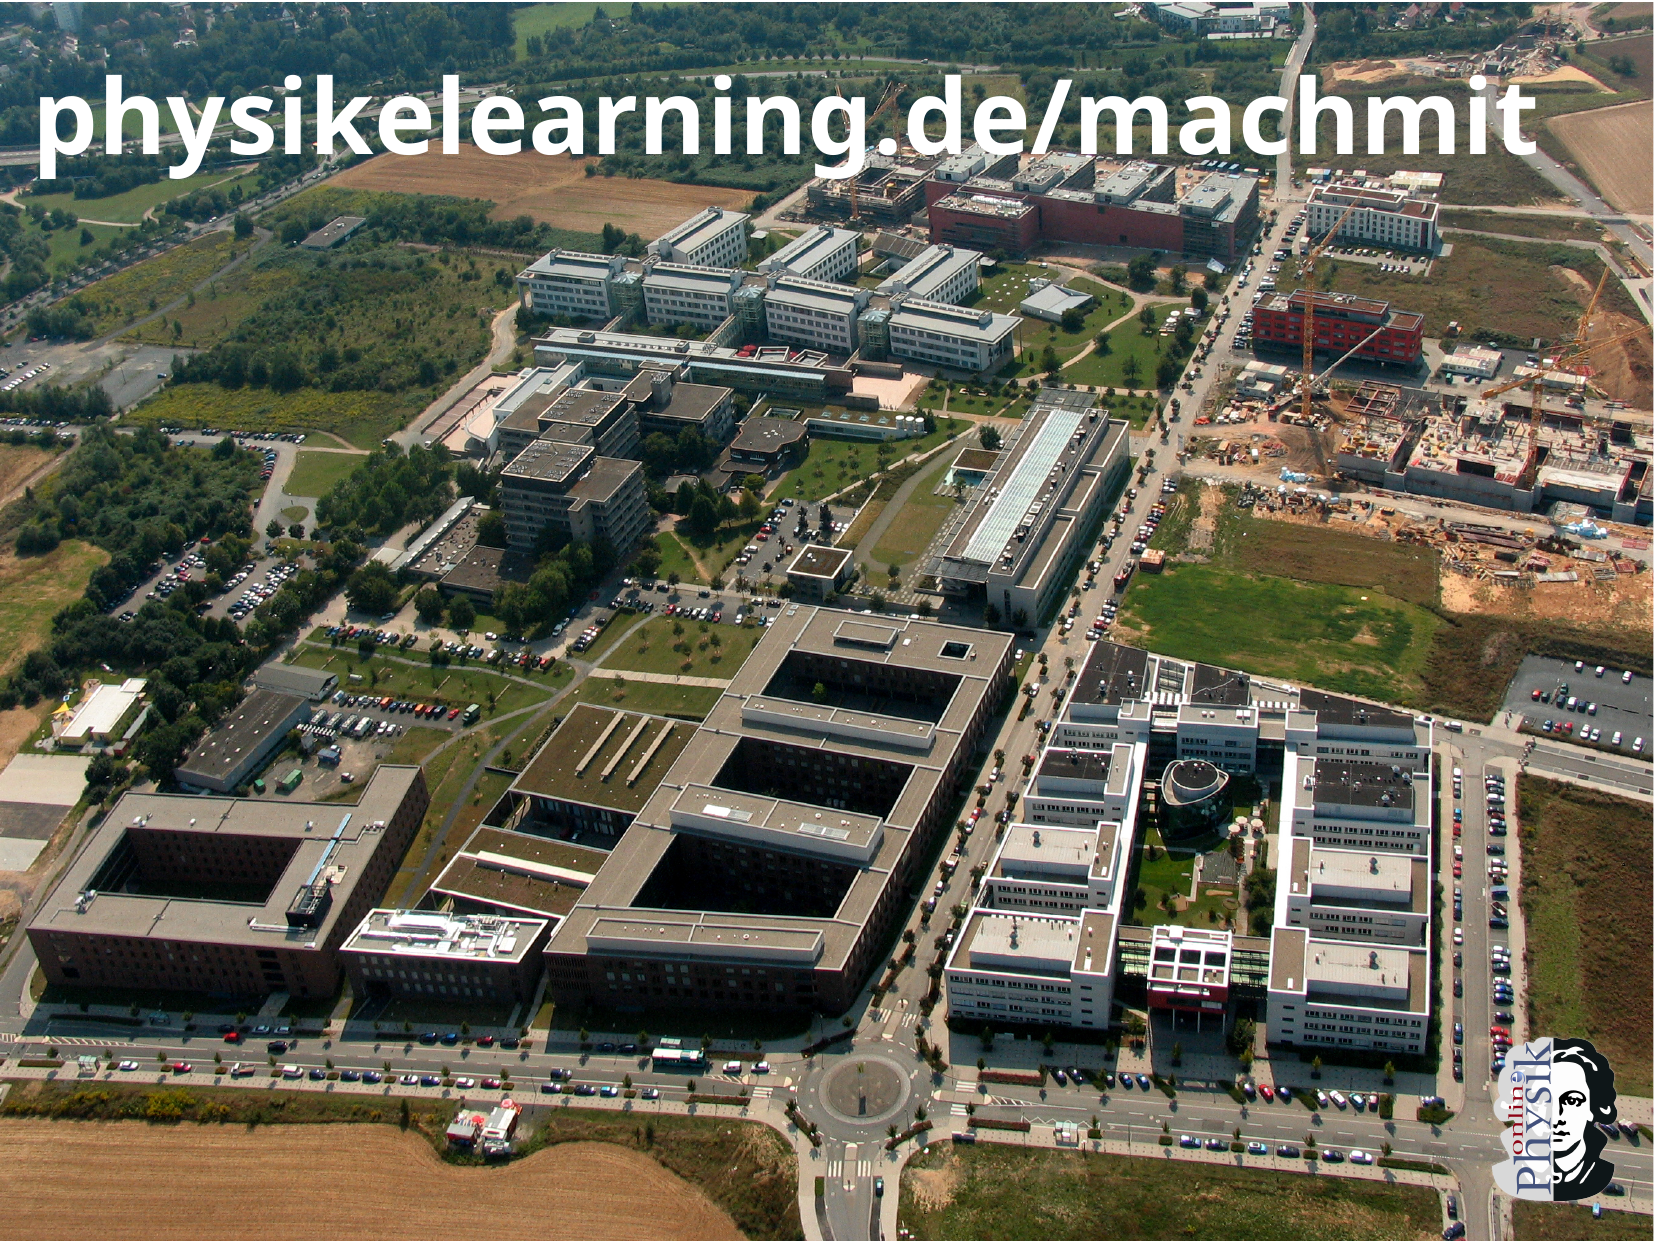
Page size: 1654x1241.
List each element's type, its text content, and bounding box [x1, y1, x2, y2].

picture [0, 2, 1654, 1241]
text_box physikelearning.de/machmit [17, 35, 1407, 155]
